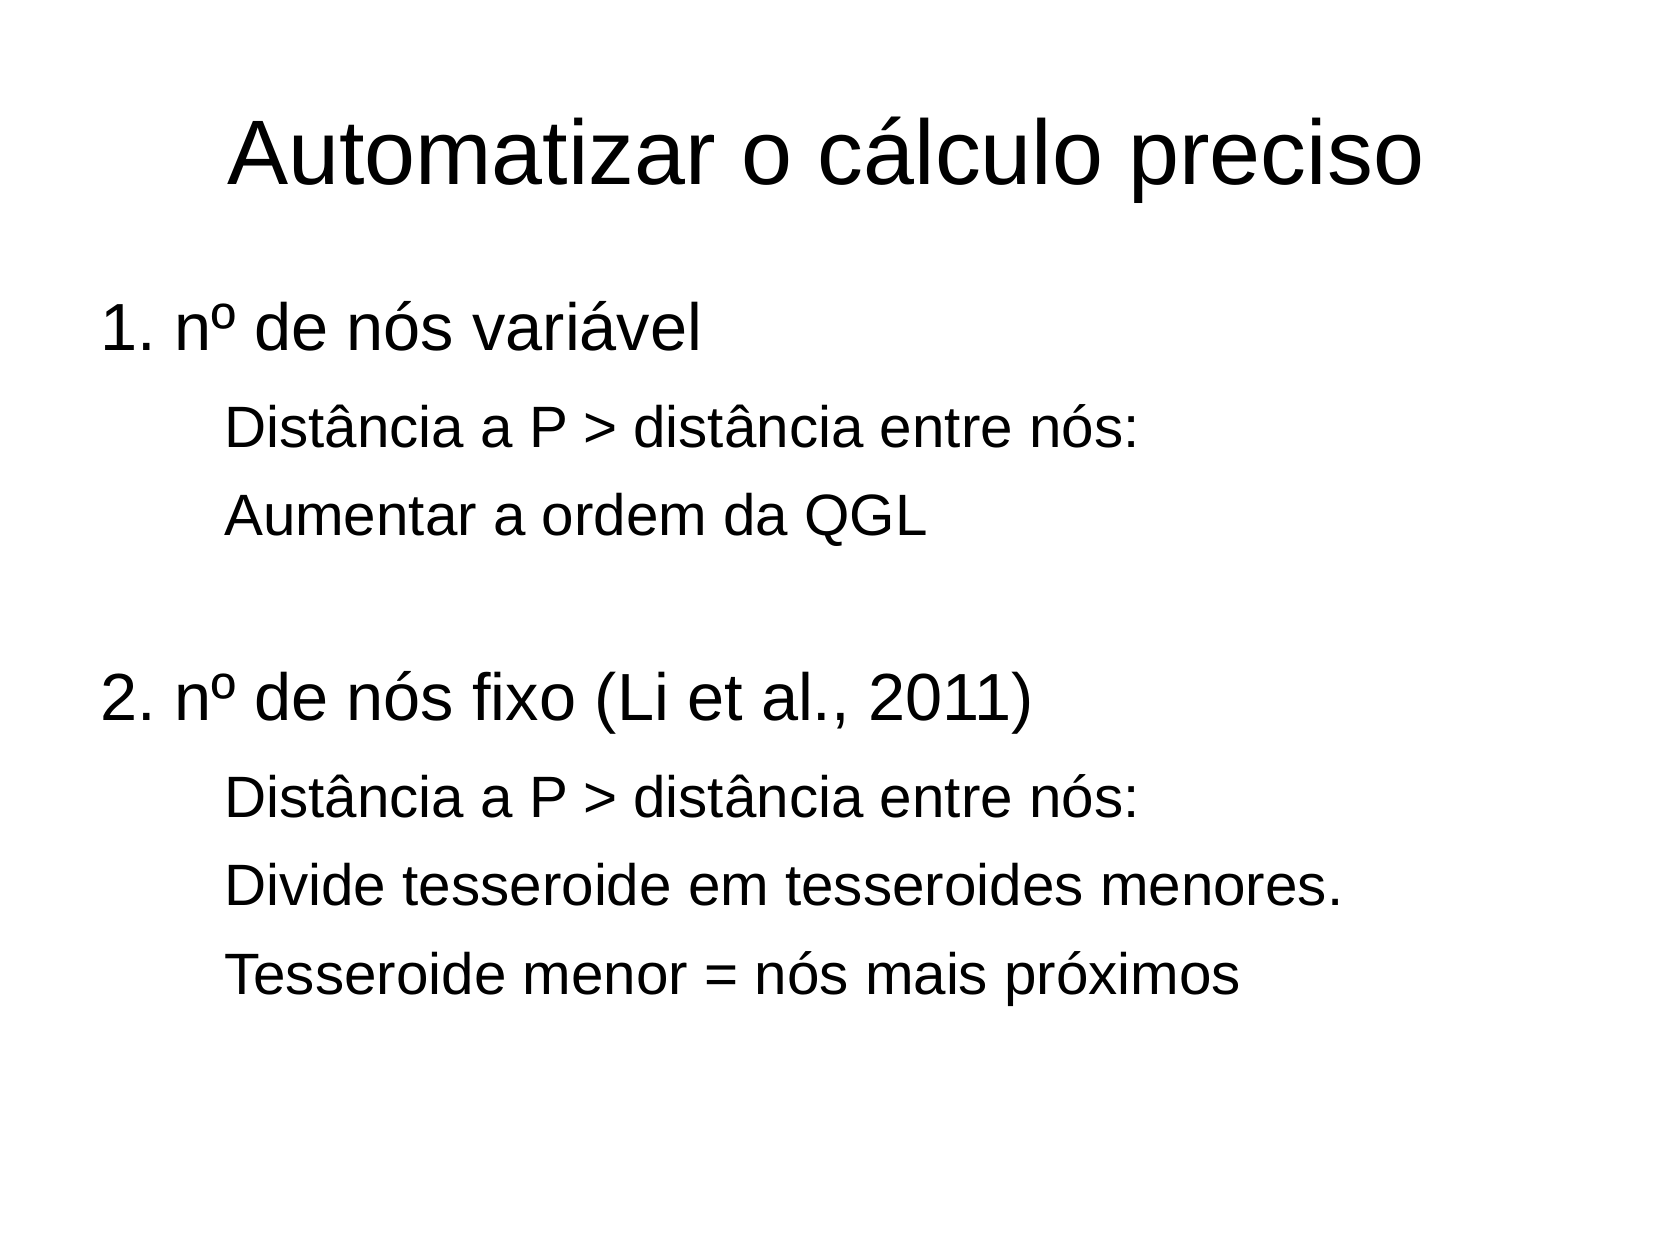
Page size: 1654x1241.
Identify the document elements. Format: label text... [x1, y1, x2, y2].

title Automatizar o cálculo preciso [82, 49, 1571, 257]
list nº de nós variável Distância a P > distância entre nós: Aumentar a ordem da QGL nº de nós fixo (Li et al., 2011) Distância a P > distância entre nós: Divide tesseroide em tesseroides menores. Tesseroide menor = nós mais próximos [82, 290, 1538, 1171]
